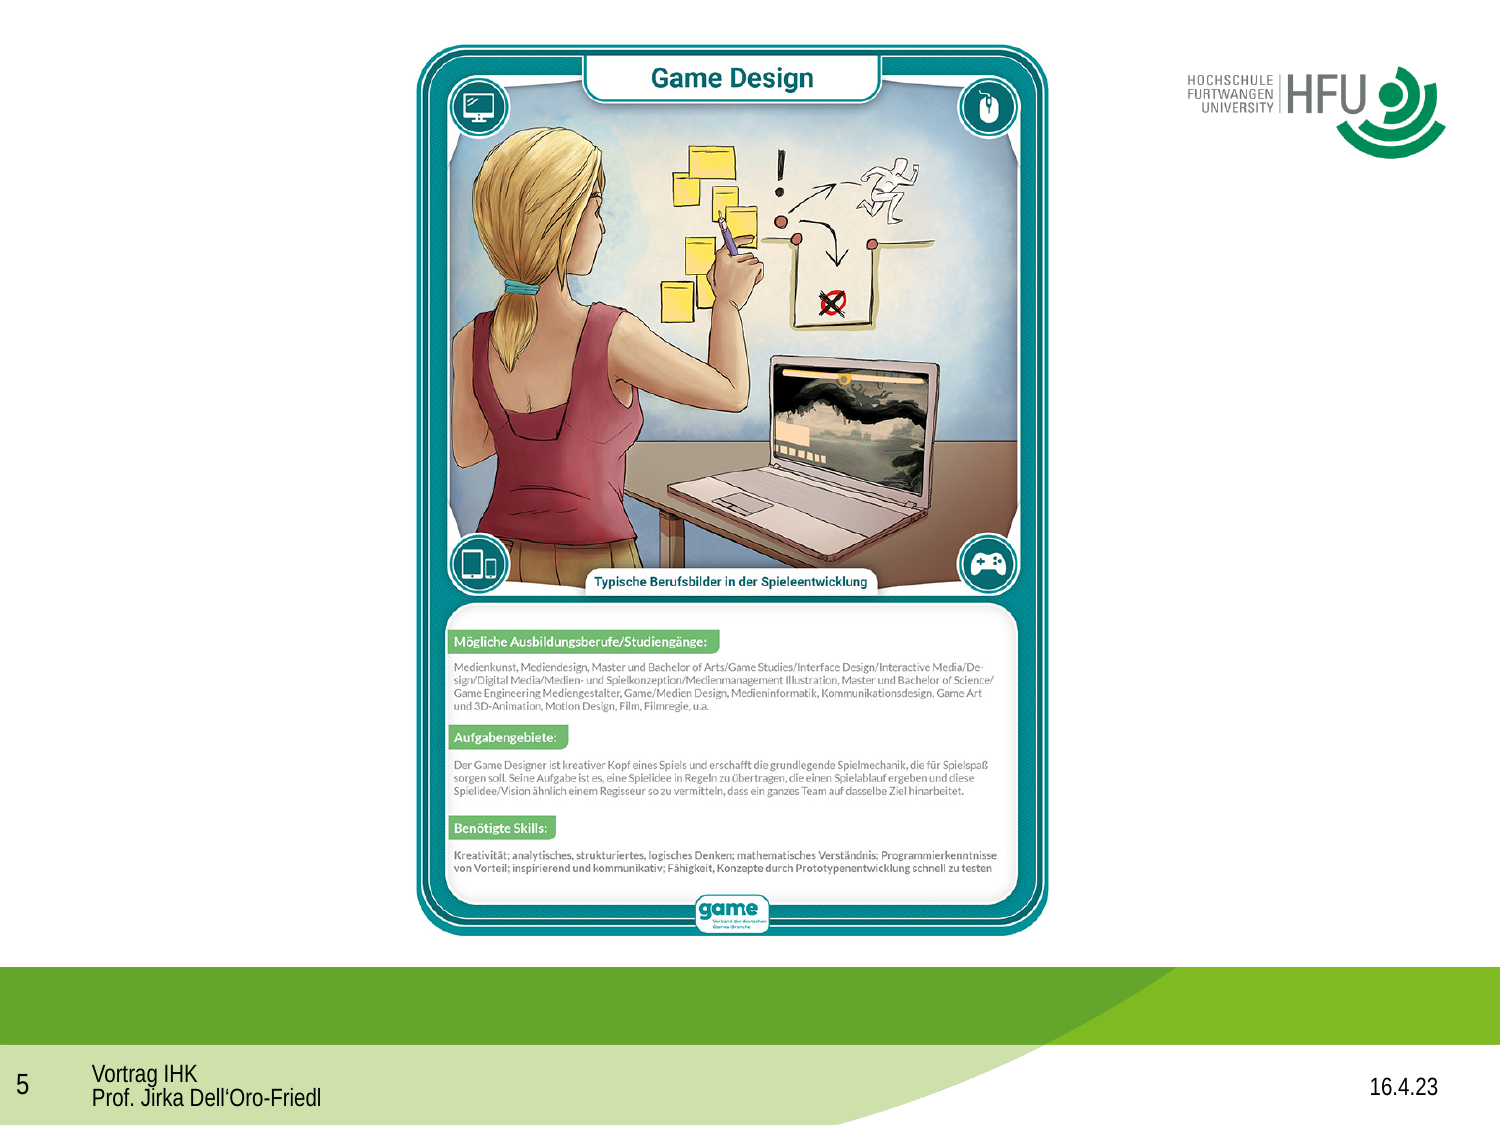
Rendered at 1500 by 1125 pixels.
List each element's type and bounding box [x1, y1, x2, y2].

picture [1166, 53, 1454, 164]
picture [0, 967, 1500, 1125]
picture [411, 37, 1053, 942]
